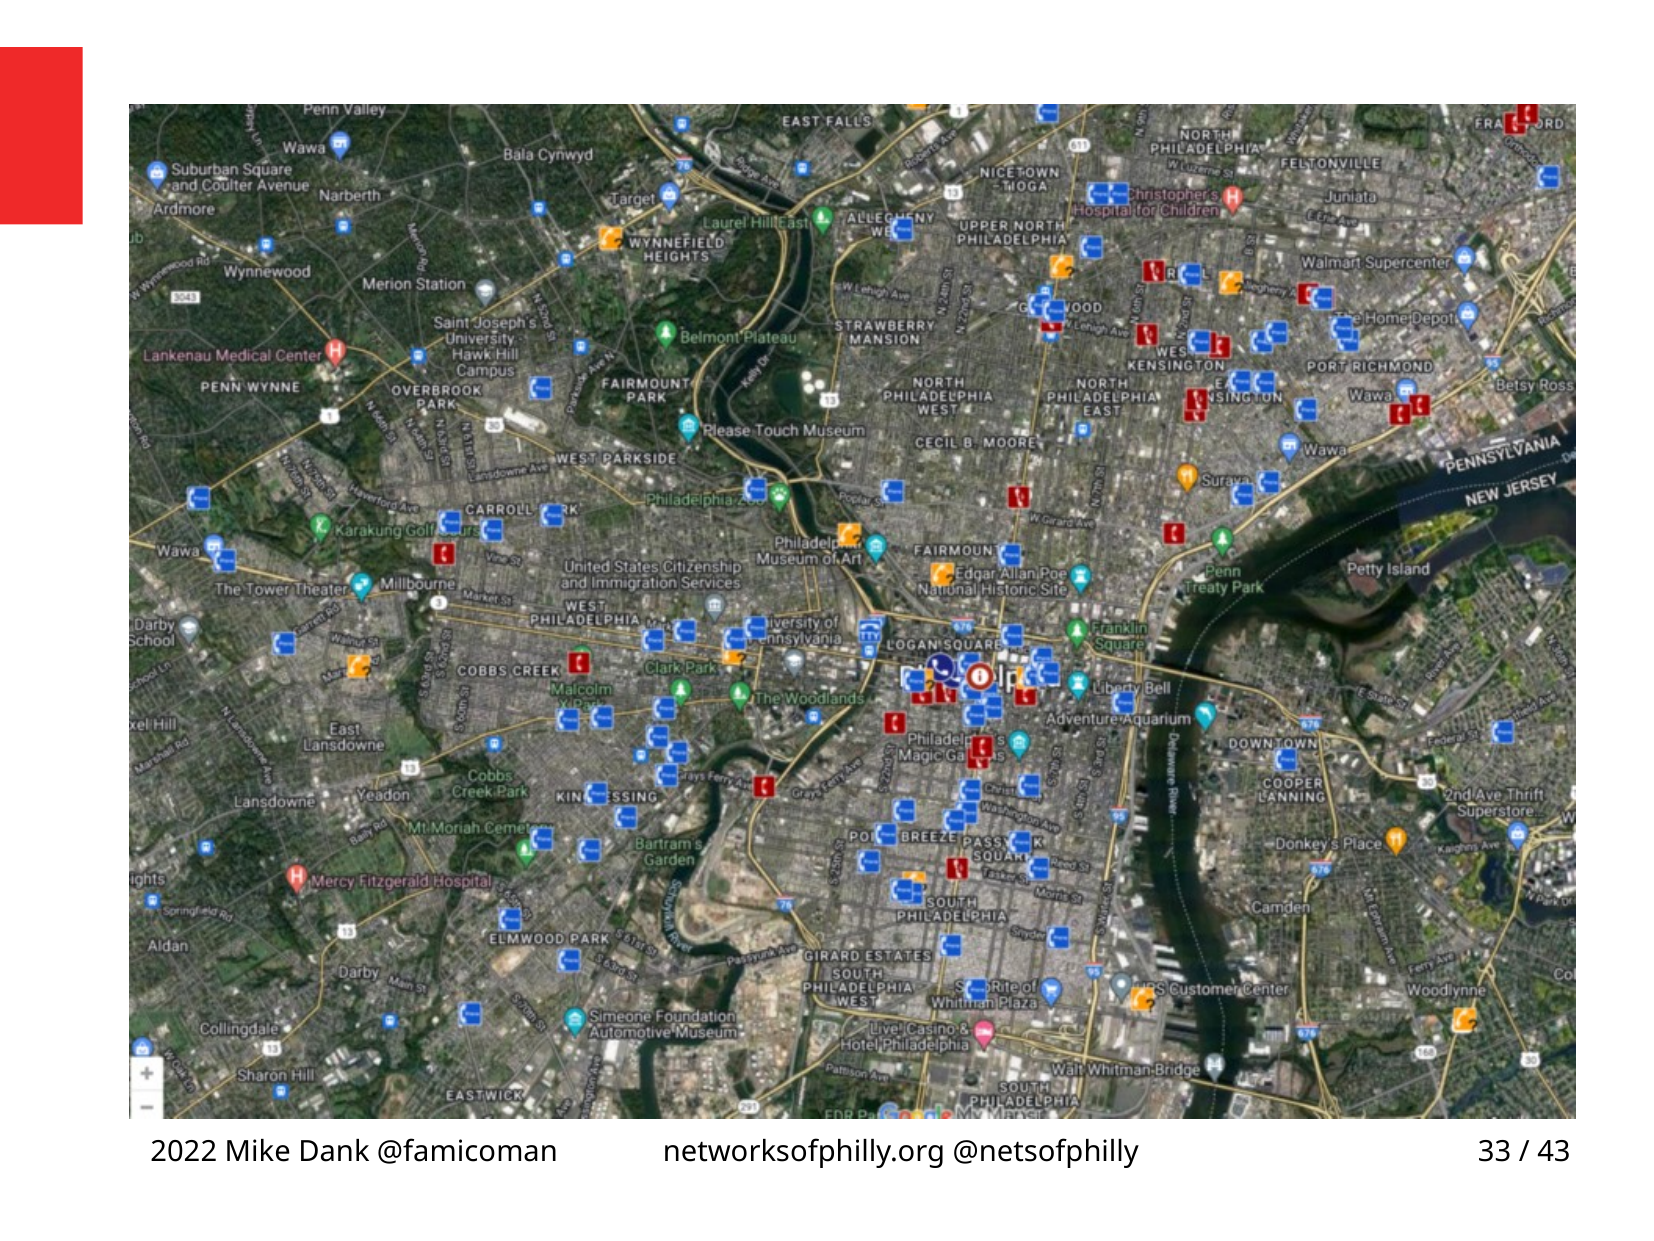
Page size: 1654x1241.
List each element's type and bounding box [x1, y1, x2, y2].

picture [129, 104, 1576, 1119]
